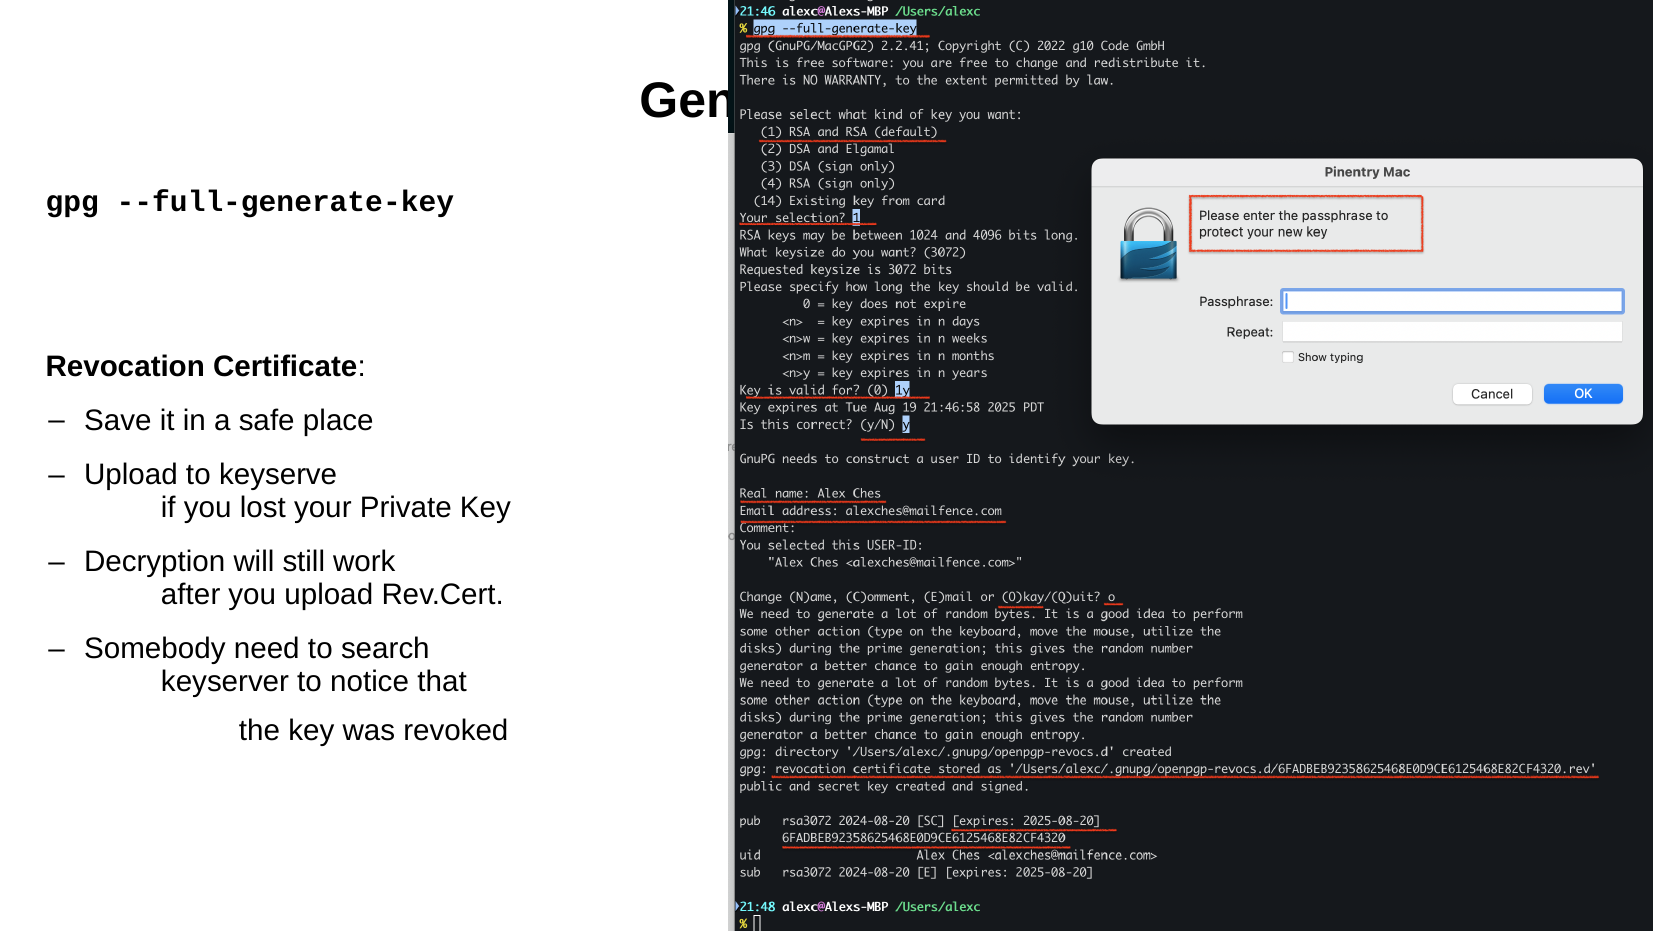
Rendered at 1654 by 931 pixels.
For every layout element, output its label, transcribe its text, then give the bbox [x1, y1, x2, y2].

picture [728, 0, 1653, 931]
list gpg --full-generate-key Revocation Certificate: Save it in a safe place Upload to keyserve if you lost your Private Key Decryption will still work after you upload Rev.Cert. Somebody need to search keyserver to notice that the key was revoked [45, 186, 728, 878]
title Generate Keys [108, 42, 728, 158]
